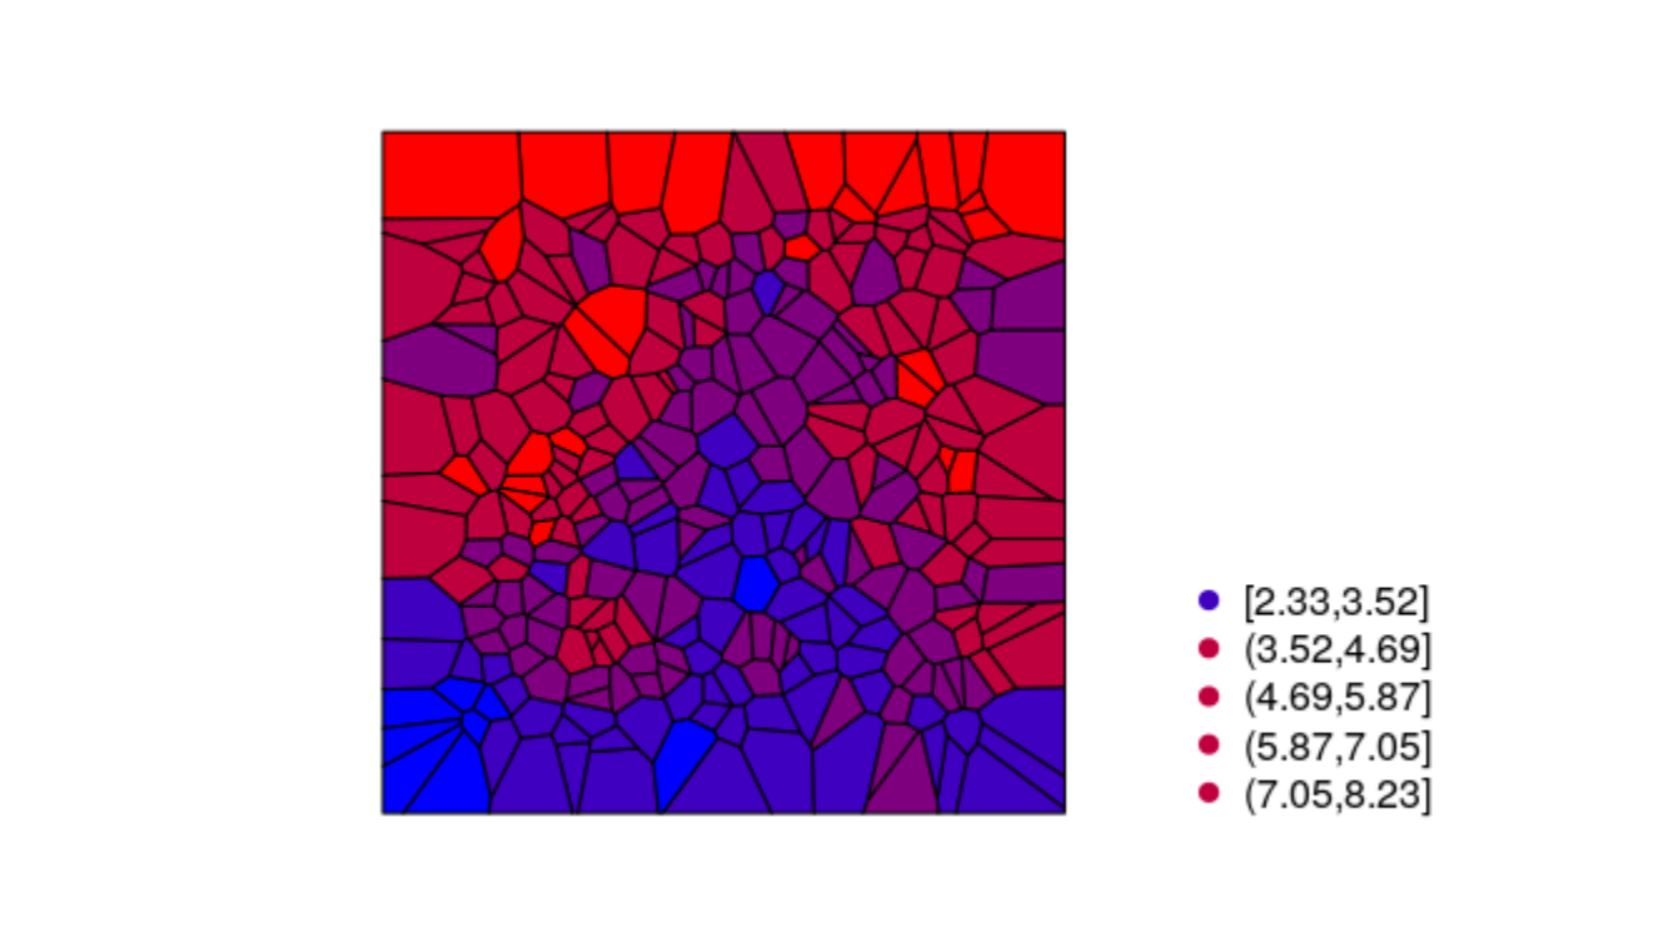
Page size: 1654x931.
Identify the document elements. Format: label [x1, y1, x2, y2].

picture [372, 119, 1444, 832]
